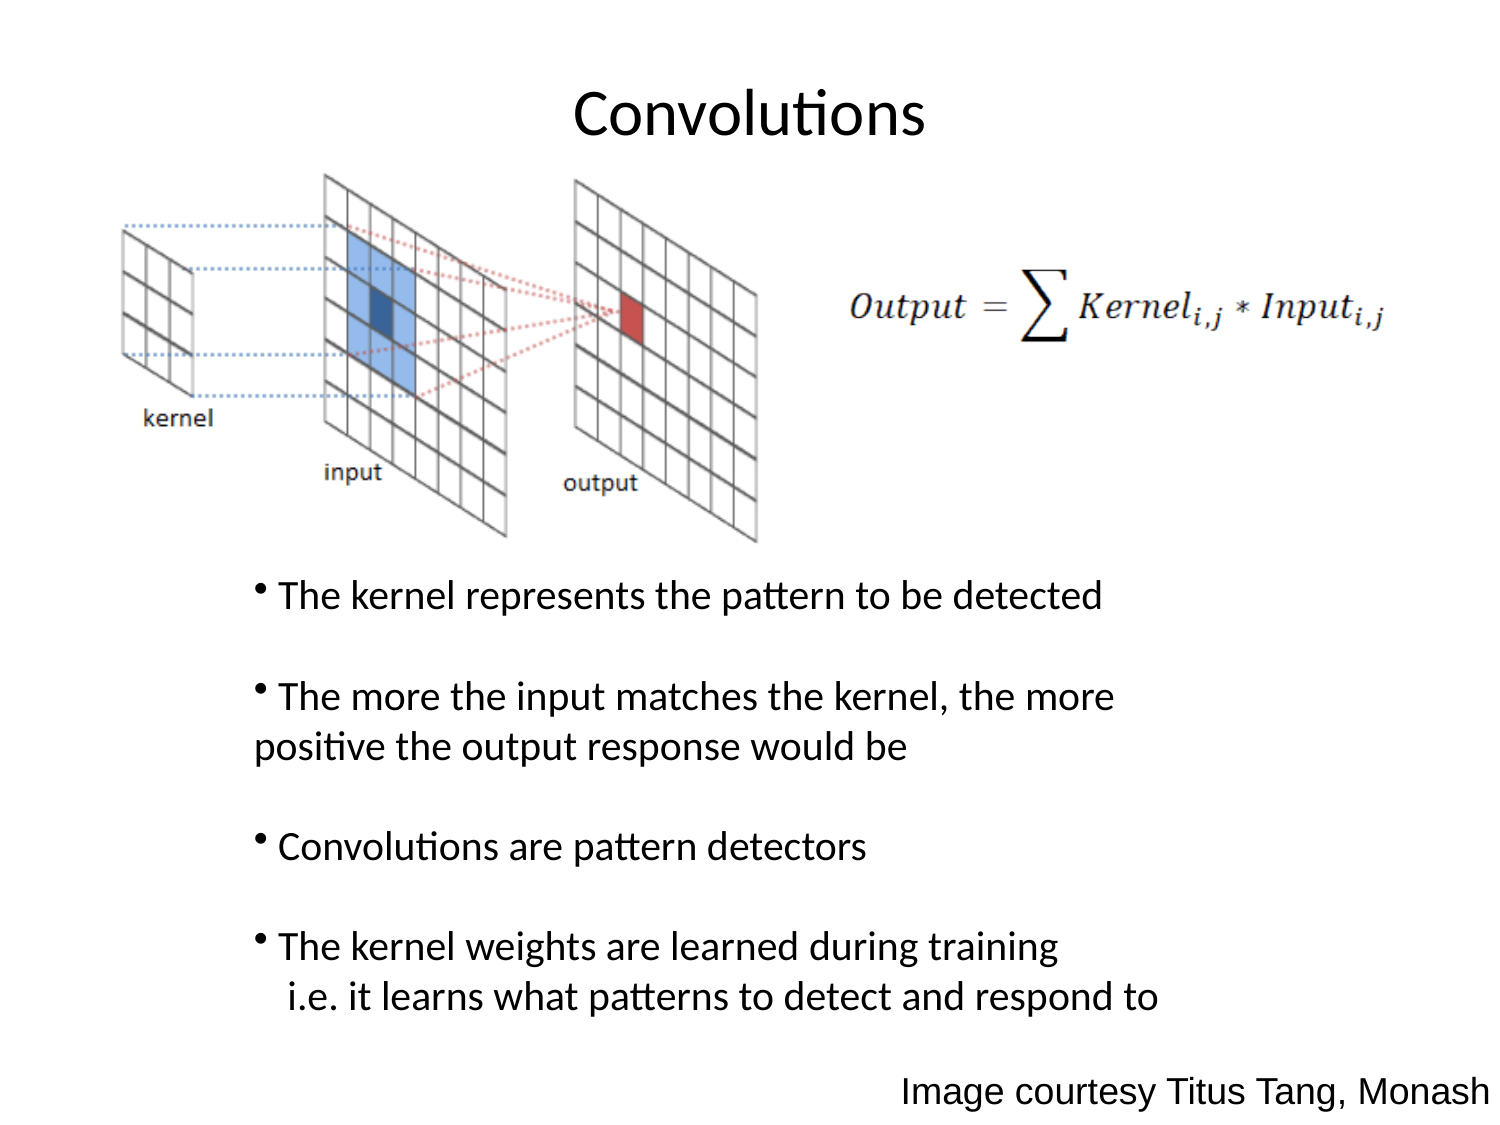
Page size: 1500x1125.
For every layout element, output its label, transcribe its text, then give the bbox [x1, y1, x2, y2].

picture [118, 172, 769, 562]
text_box The kernel represents the pattern to be detected The more the input matches the kernel, the more positive the output response would be Convolutions are pattern detectors The kernel weights are learned during training i.e. it learns what patterns to detect and respond to [239, 561, 1211, 1027]
picture [849, 268, 1388, 355]
text_box Image courtesy Titus Tang, Monash [885, 1062, 1500, 1120]
text_box Convolutions [75, 45, 1425, 172]
